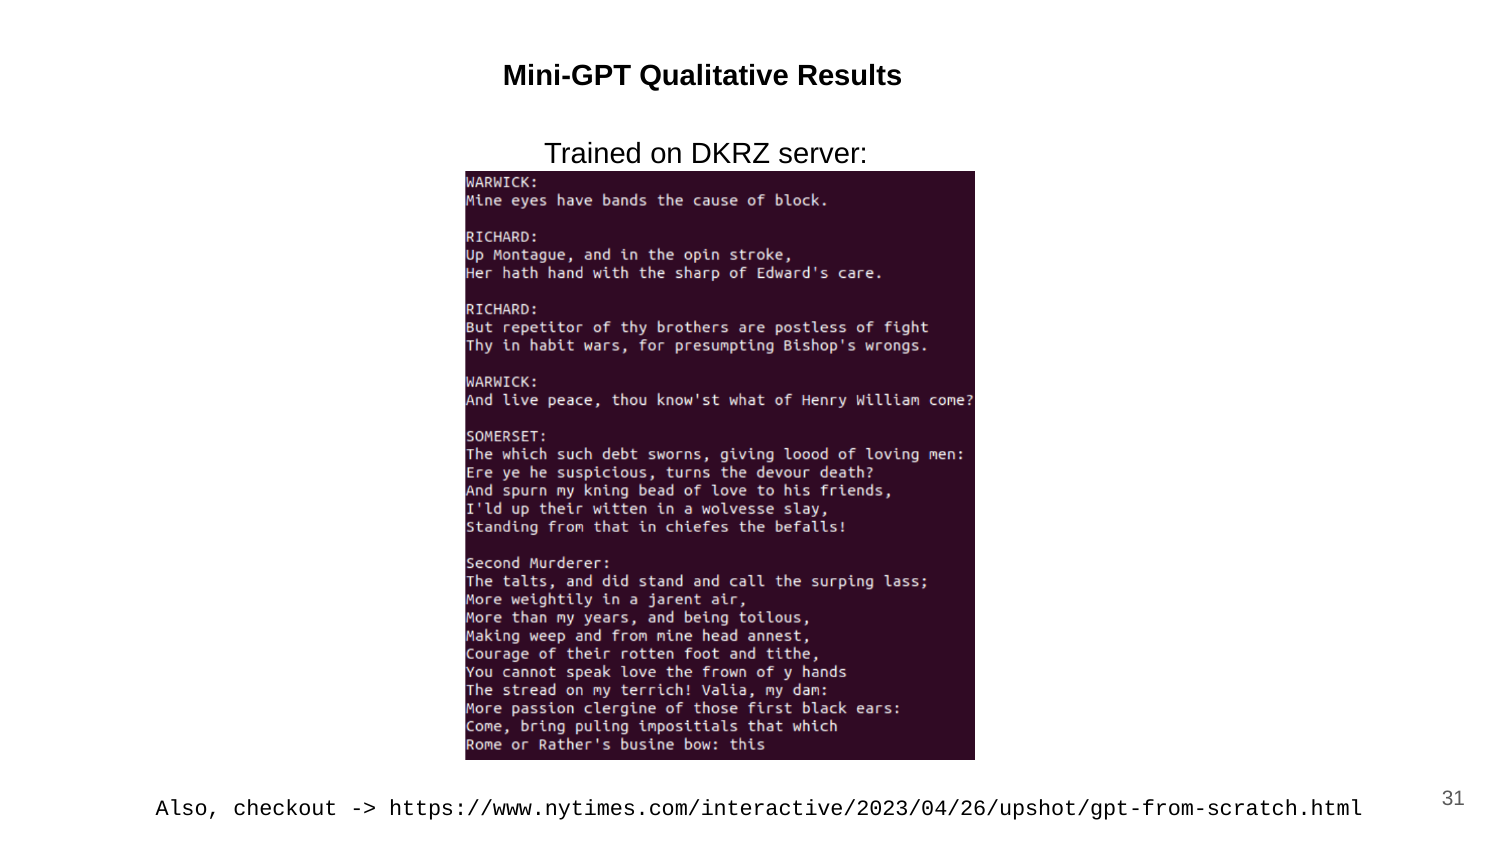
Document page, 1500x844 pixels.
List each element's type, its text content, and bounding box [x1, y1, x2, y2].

text_box Mini-GPT Qualitative Results [487, 40, 1103, 111]
text_box Also, checkout -> https://www.nytimes.com/interactive/2023/04/26/upshot/gpt-from-scratch.html [140, 769, 1412, 835]
picture [464, 171, 975, 761]
slide_number <number> [1389, 764, 1480, 830]
text_box Trained on DKRZ server: [529, 119, 894, 164]
